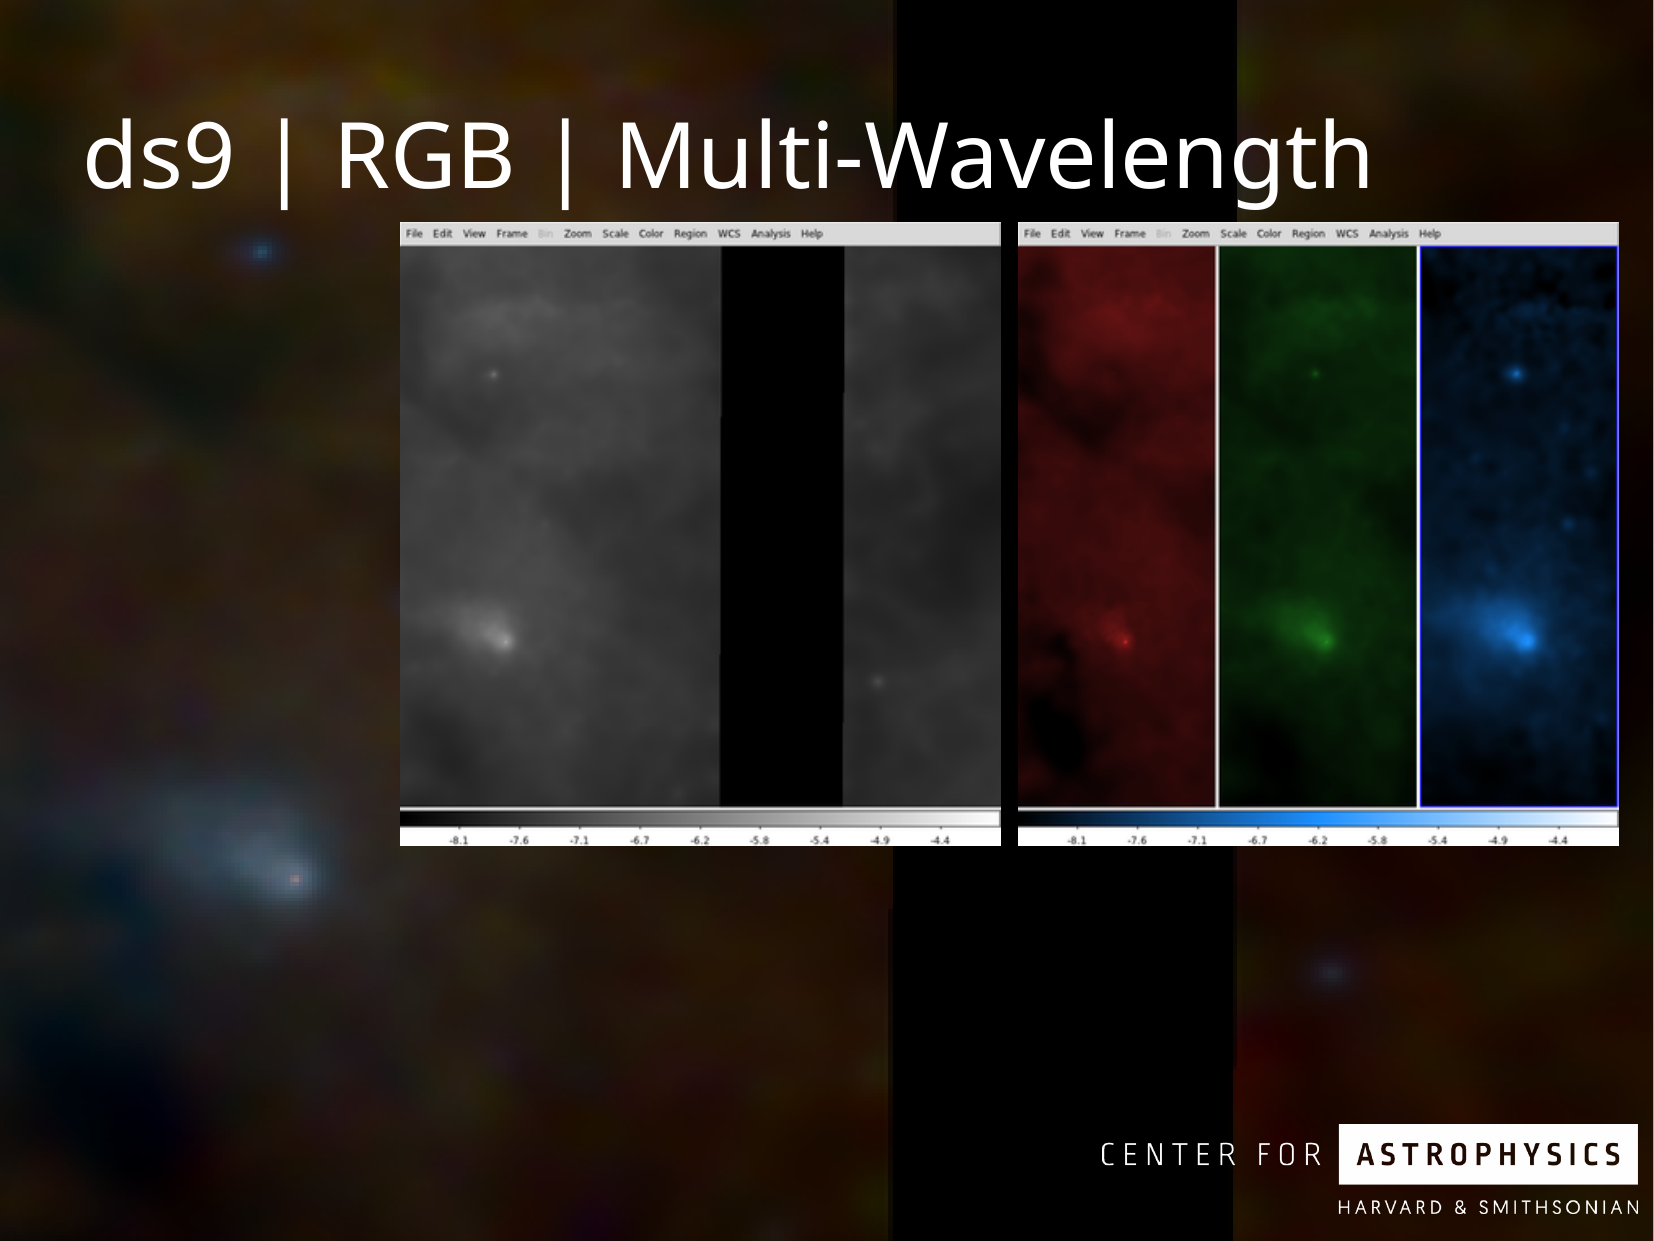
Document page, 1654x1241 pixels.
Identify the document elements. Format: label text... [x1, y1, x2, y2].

title ds9 | RGB | Multi-Wavelength [82, 49, 1571, 257]
picture [0, 0, 1654, 1241]
